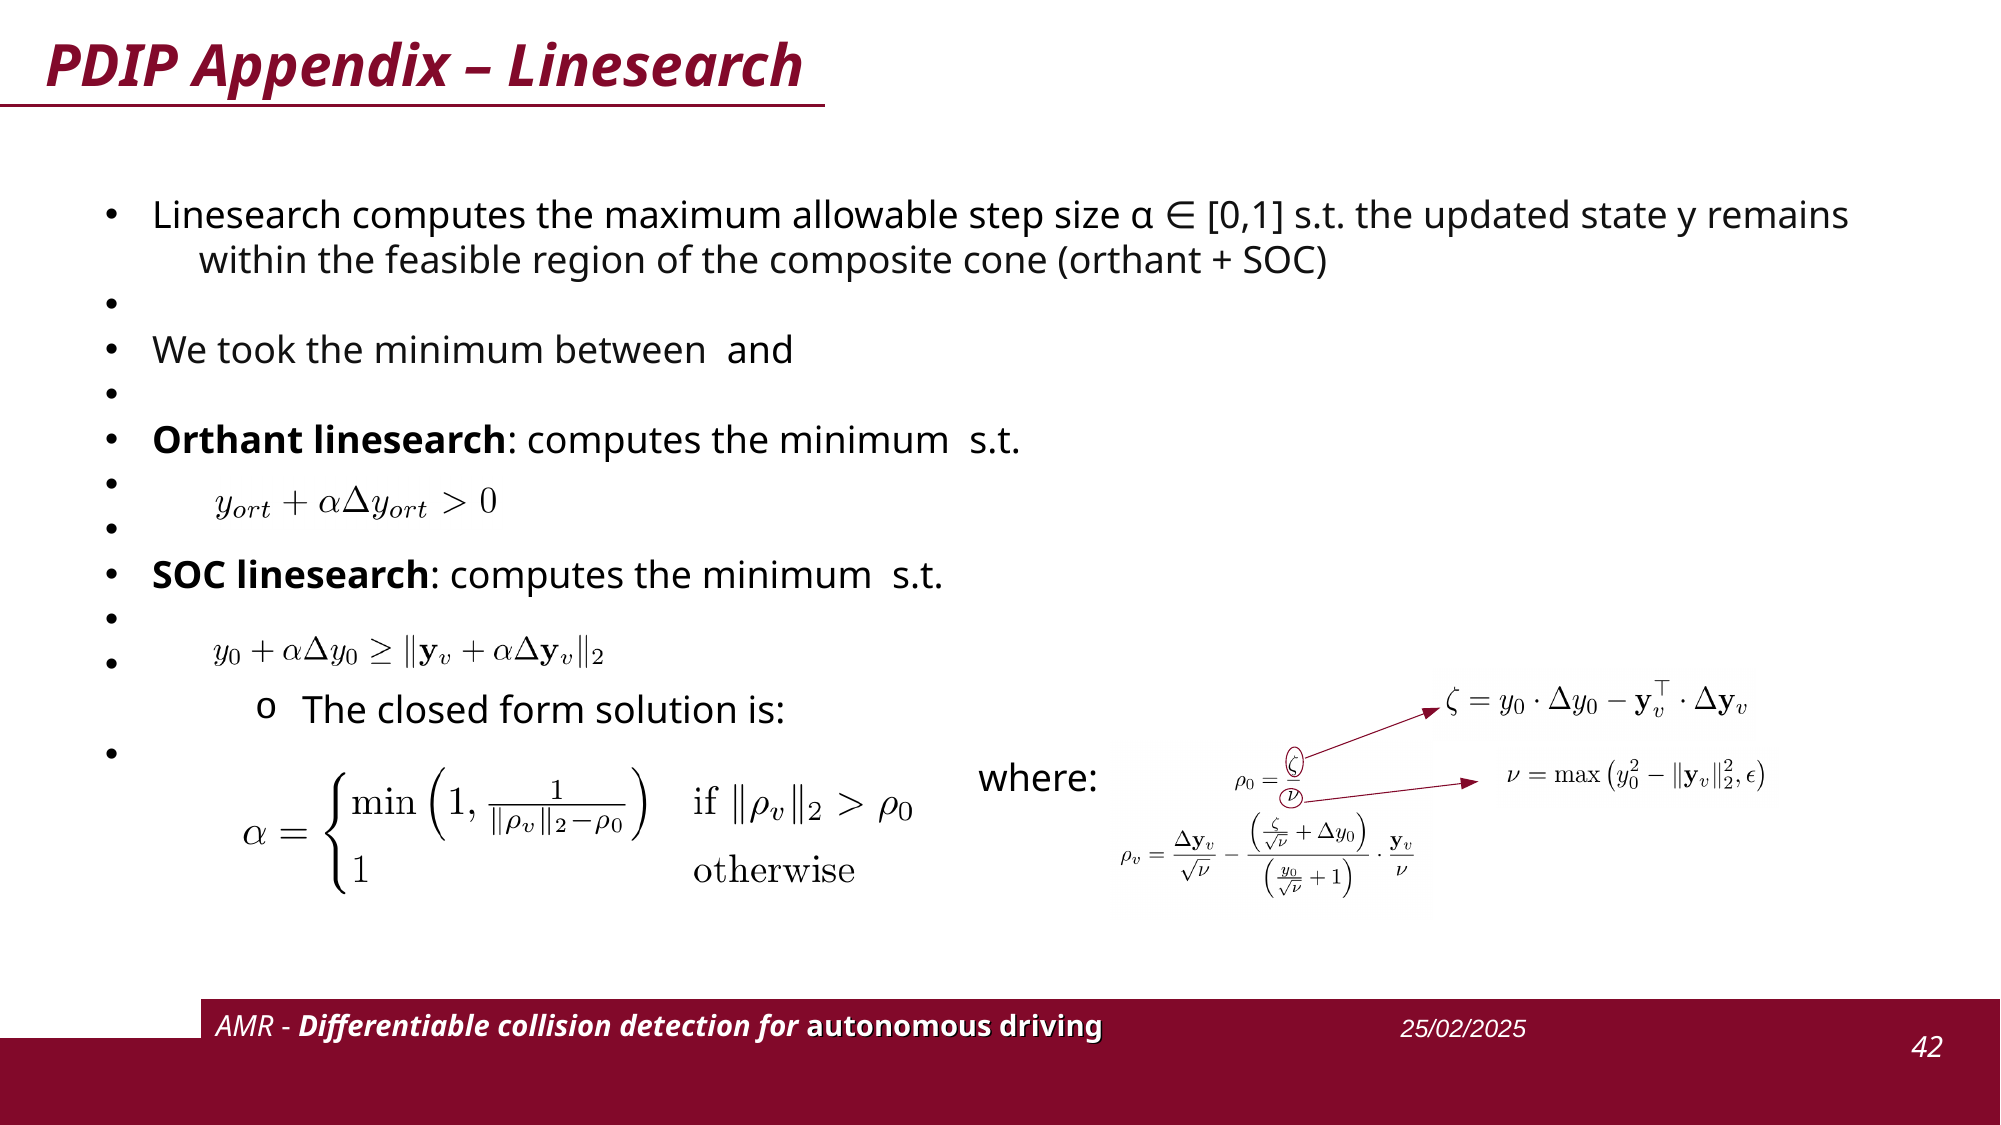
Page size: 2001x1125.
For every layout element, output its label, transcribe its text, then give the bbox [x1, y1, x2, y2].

picture [188, 619, 616, 683]
picture [210, 476, 503, 530]
text_box 42 [1896, 1020, 1966, 1072]
text_box Linesearch computes the maximum allowable step size α ∈ [0,1] s.t. the updated state y remains within the feasible region of the composite cone (orthant + SOC) We took the minimum between and Orthant linesearch: computes the minimum s.t. SOC linesearch: computes the minimum s.t. The closed form solution is: [90, 183, 1932, 790]
picture [1287, 748, 1302, 776]
text_box PDIP Appendix – Linesearch [30, 20, 1133, 107]
picture [221, 740, 939, 943]
picture [1496, 747, 1779, 808]
text_box AMR - Differentiable collision detection for autonomous driving [201, 999, 1202, 1051]
text_box where: [963, 746, 1110, 808]
picture [1110, 668, 1756, 920]
text_box 25/02/2025 [1385, 1004, 1589, 1050]
text_box [0, 999, 2000, 1125]
